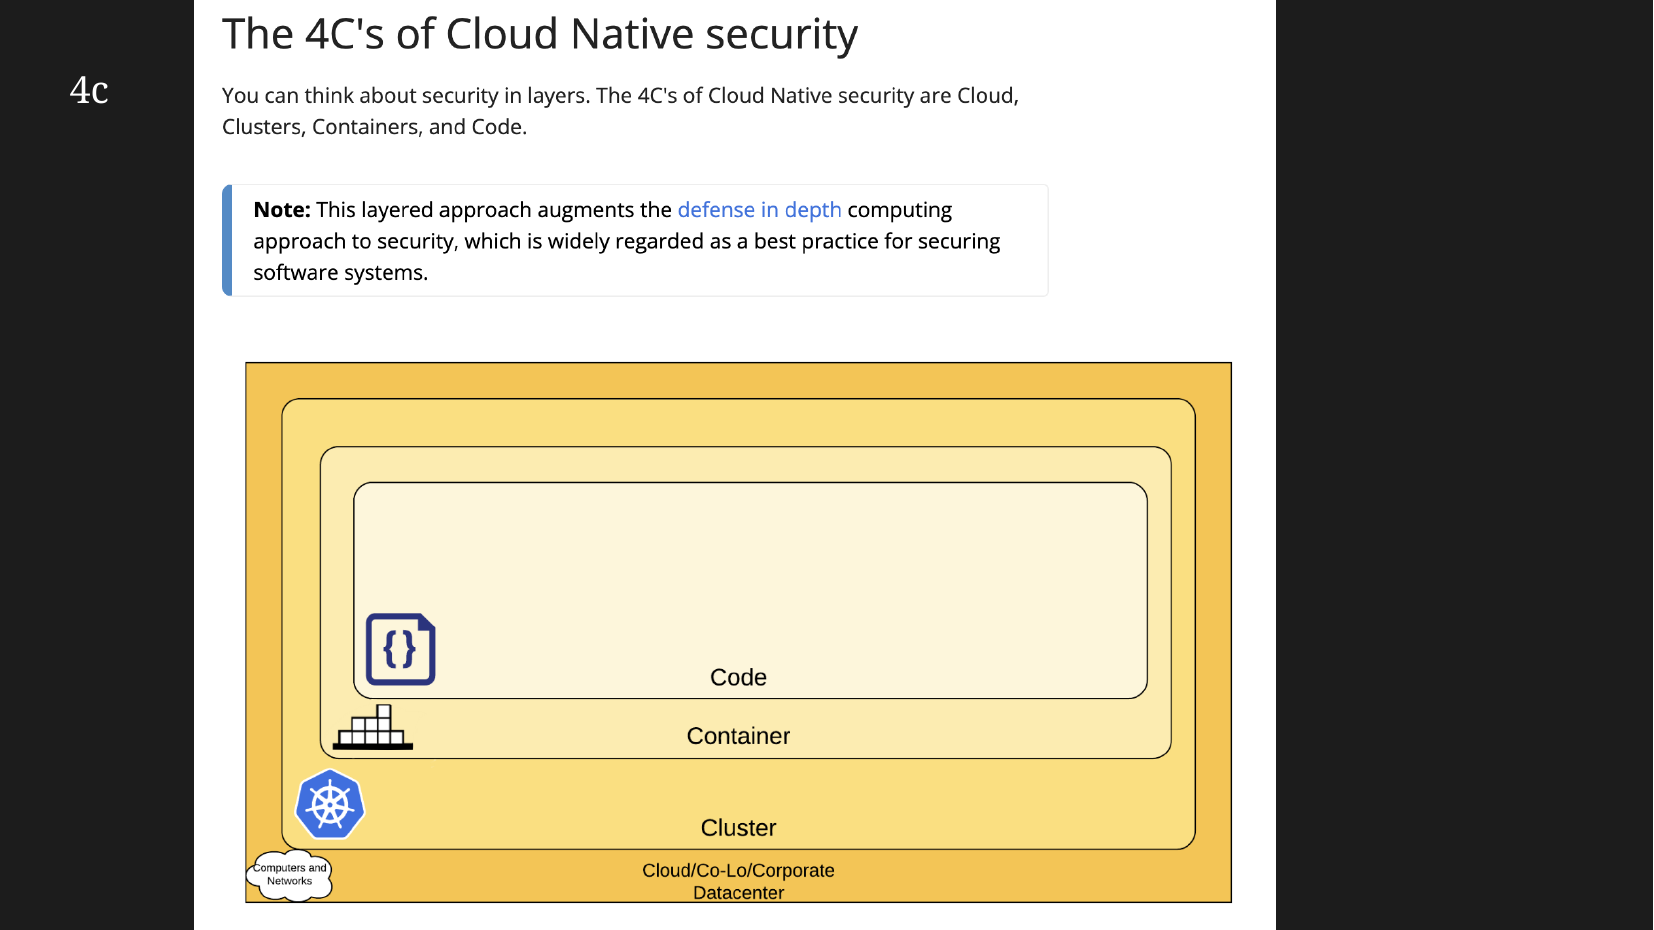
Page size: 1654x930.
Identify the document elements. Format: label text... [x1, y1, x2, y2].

text_box 4c [54, 56, 194, 113]
picture [194, 0, 1276, 930]
